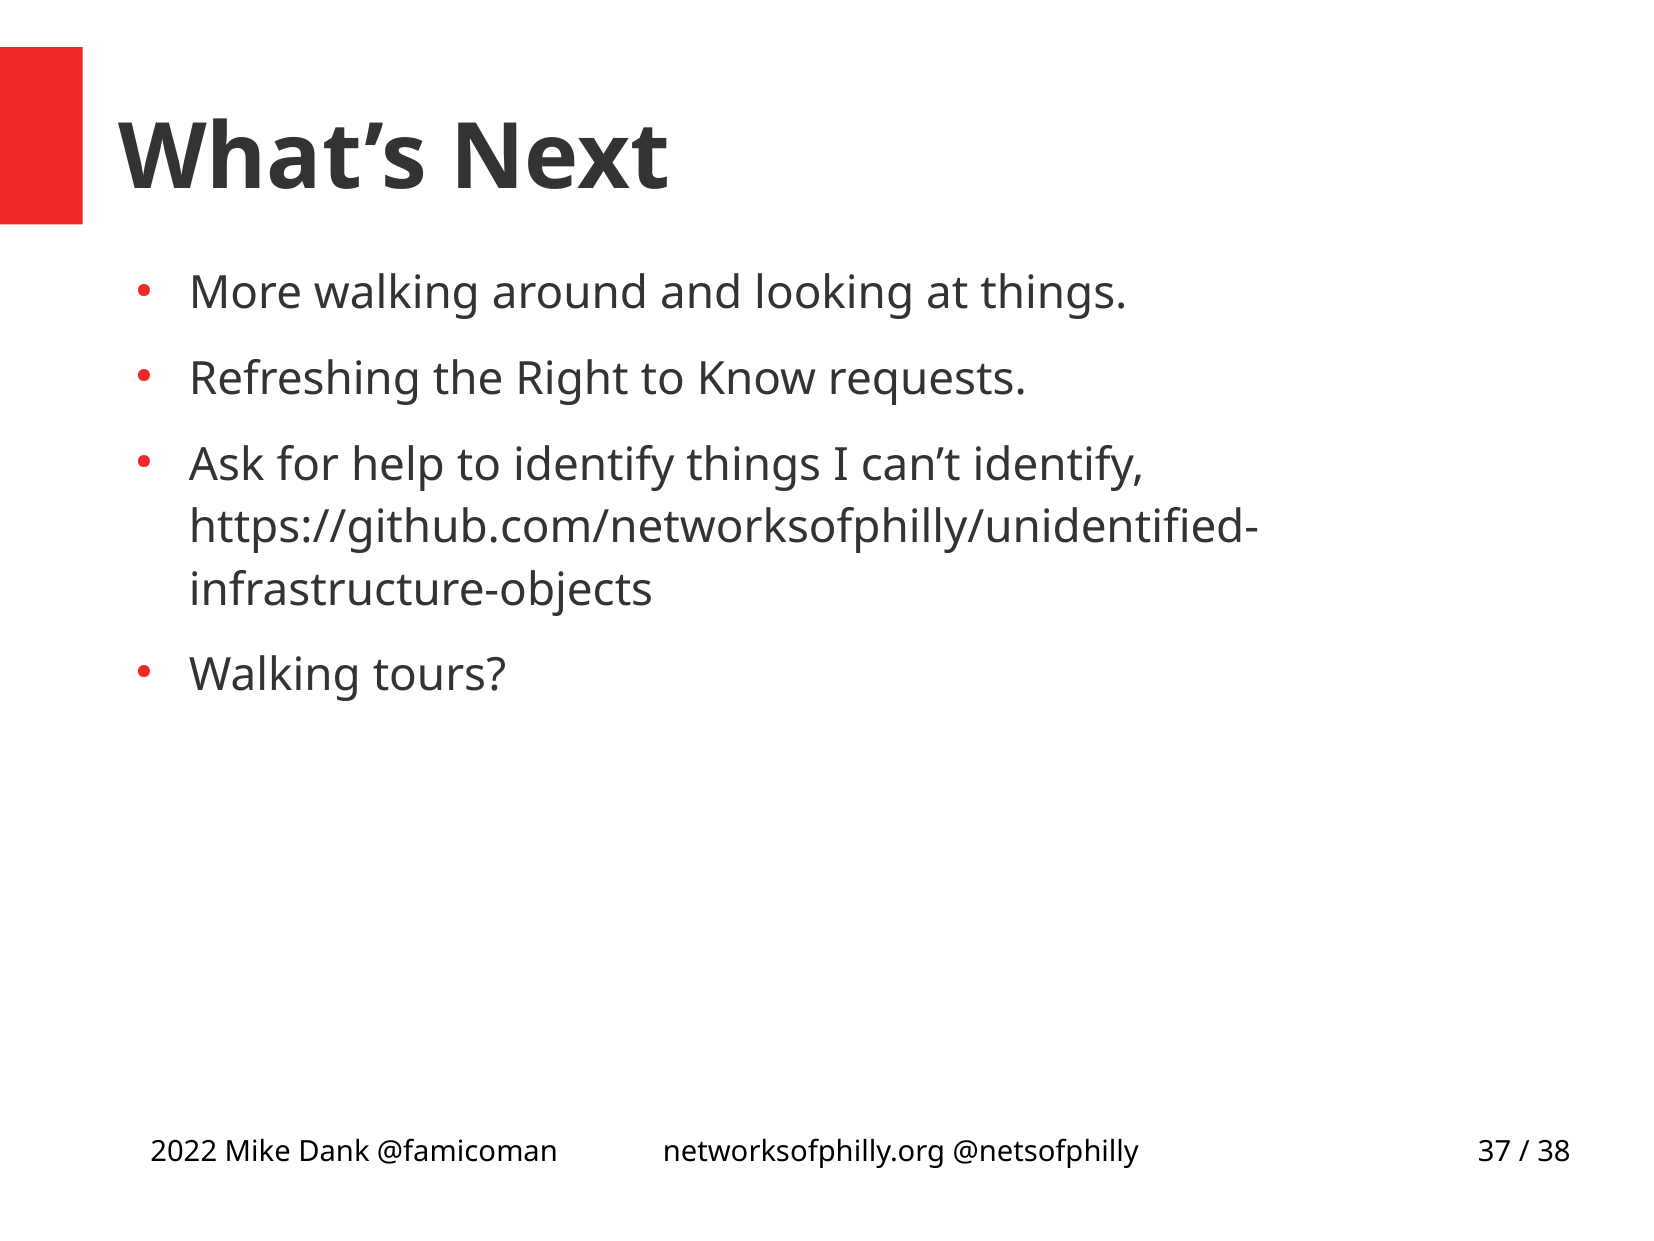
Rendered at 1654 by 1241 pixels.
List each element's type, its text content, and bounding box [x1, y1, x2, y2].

title What’s Next [118, 49, 1571, 257]
list More walking around and looking at things. Refreshing the Right to Know requests. Ask for help to identify things I can’t identify, https://github.com/networksofphilly/unidentified-infrastructure-objects Walking tours? [118, 259, 1536, 980]
